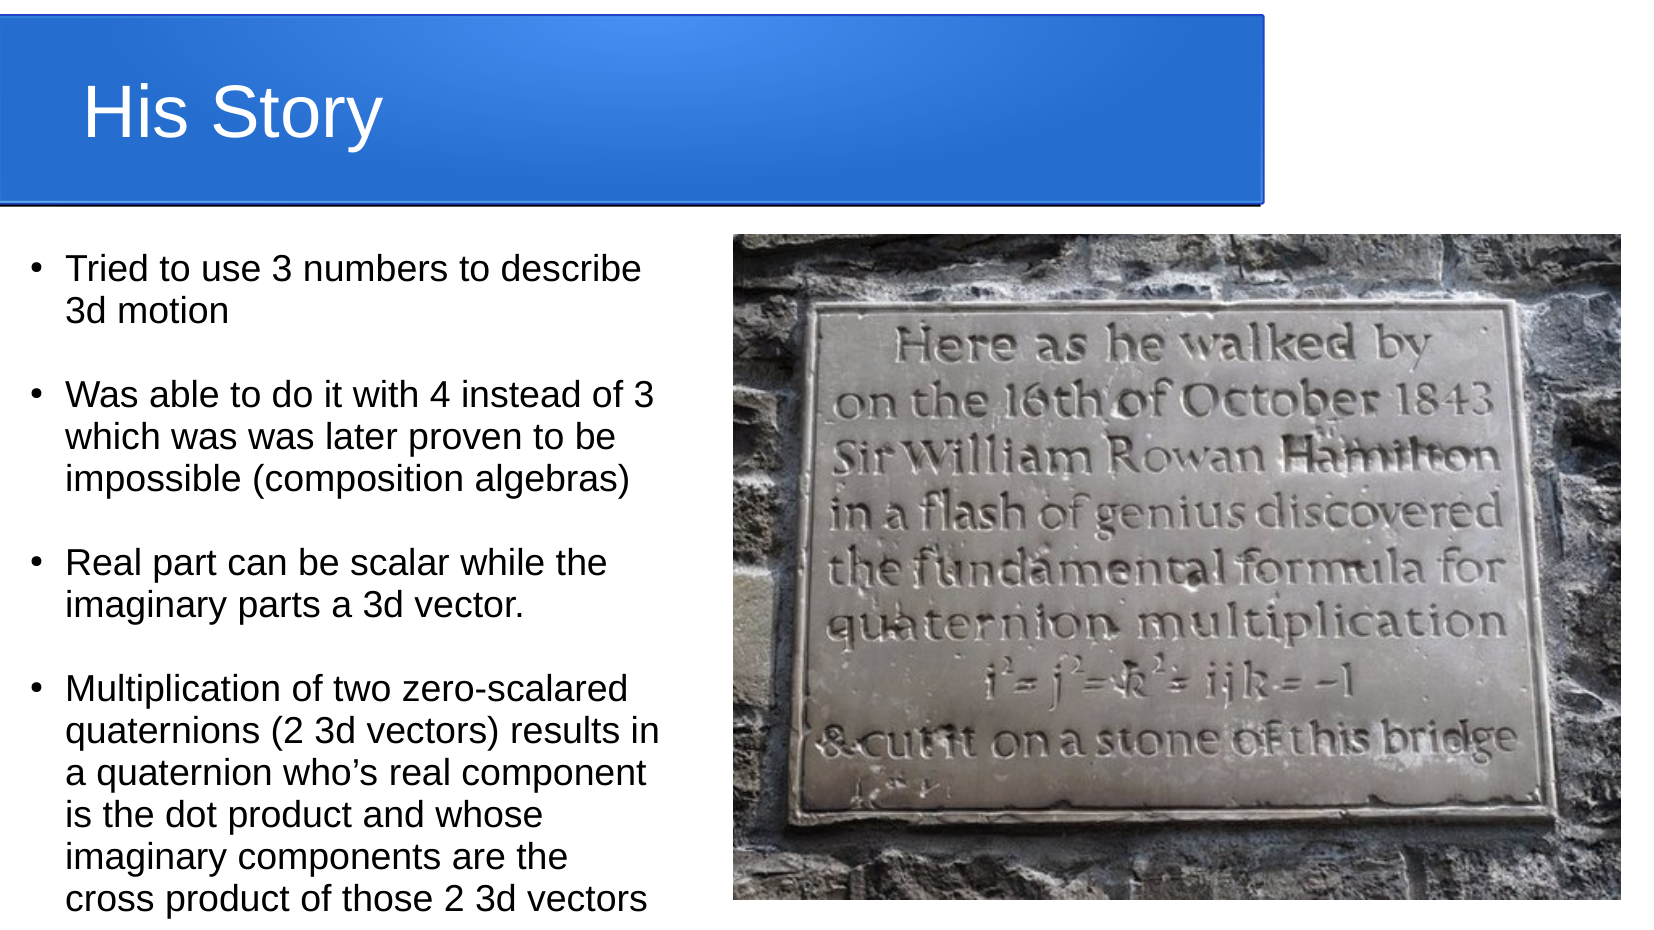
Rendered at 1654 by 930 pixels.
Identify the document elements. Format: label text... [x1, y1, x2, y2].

title His Story [82, 35, 1234, 189]
picture [733, 234, 1621, 901]
text_box Tried to use 3 numbers to describe 3d motion Was able to do it with 4 instead of 3 which was was later proven to be impossible (composition algebras) Real part can be scalar while the imaginary parts a 3d vector. Multiplication of two zero-scalared quaternions (2 3d vectors) results in a quaternion who’s real component is the dot product and whose imaginary components are the cross product of those 2 3d vectors [15, 240, 676, 930]
